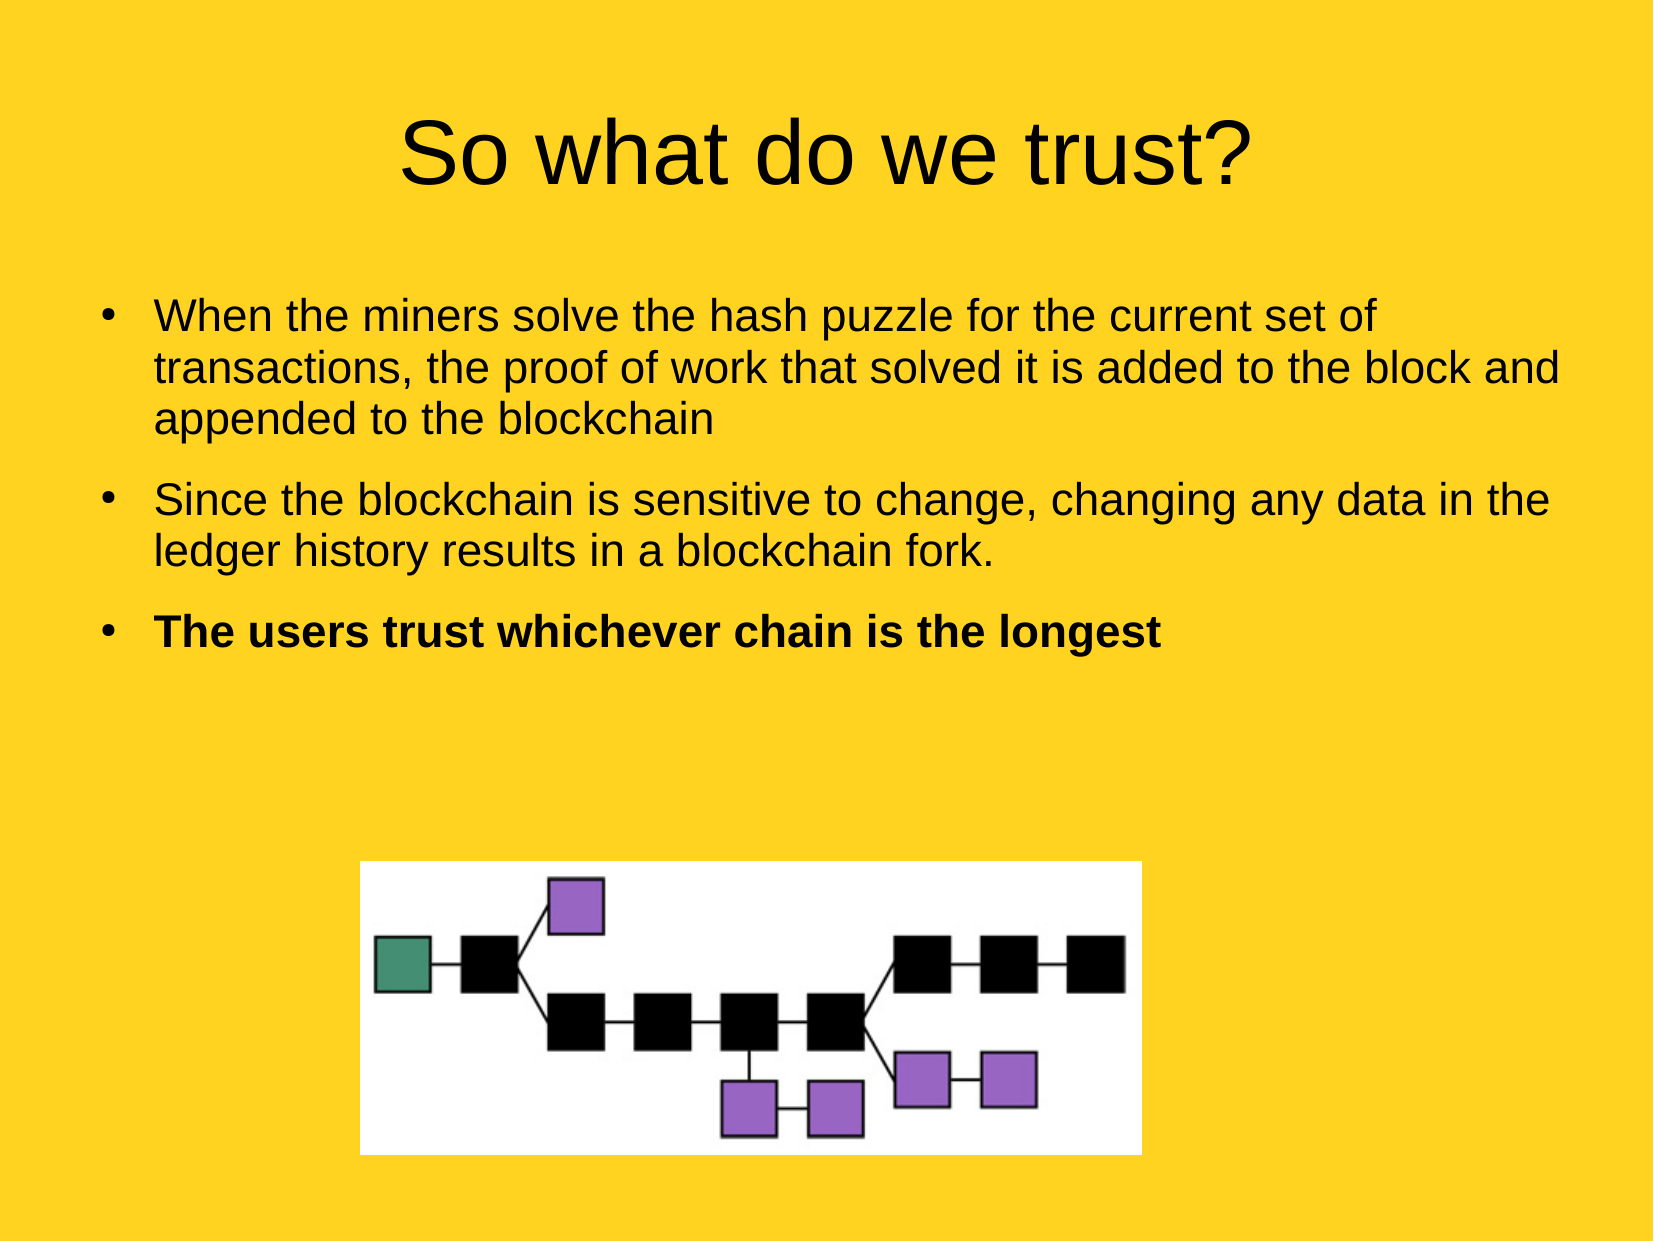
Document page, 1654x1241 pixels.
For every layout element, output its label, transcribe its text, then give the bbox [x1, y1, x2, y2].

picture [360, 861, 1142, 1156]
list When the miners solve the hash puzzle for the current set of transactions, the proof of work that solved it is added to the block and appended to the blockchain Since the blockchain is sensitive to change, changing any data in the ledger history results in a blockchain fork. The users trust whichever chain is the longest [82, 290, 1571, 681]
title So what do we trust? [82, 49, 1571, 257]
